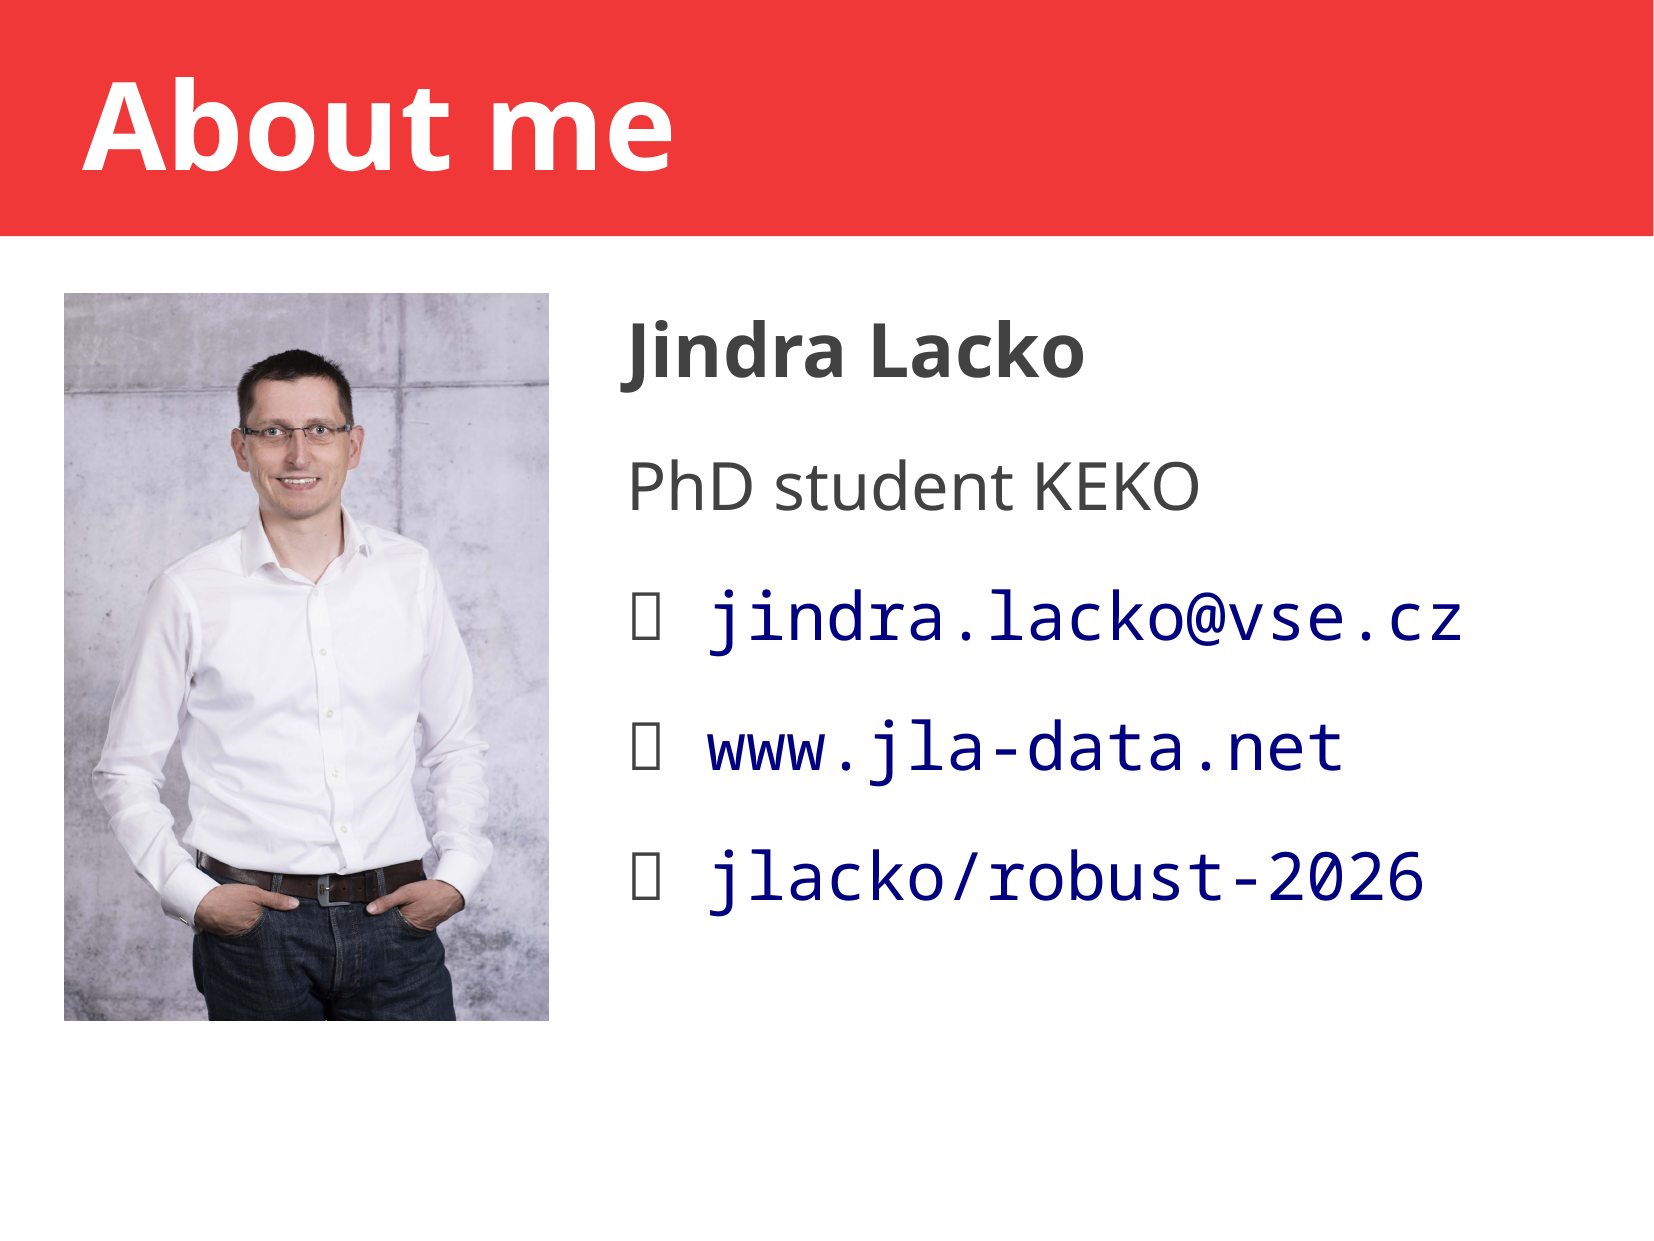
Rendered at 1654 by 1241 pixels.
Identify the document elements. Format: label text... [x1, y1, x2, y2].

list Jindra Lacko PhD student KEKO  jindra.lacko@vse.cz  www.jla-data.net  jlacko/robust-2026 [555, 297, 1599, 1063]
picture [64, 293, 549, 1021]
title About me [82, 19, 1571, 227]
